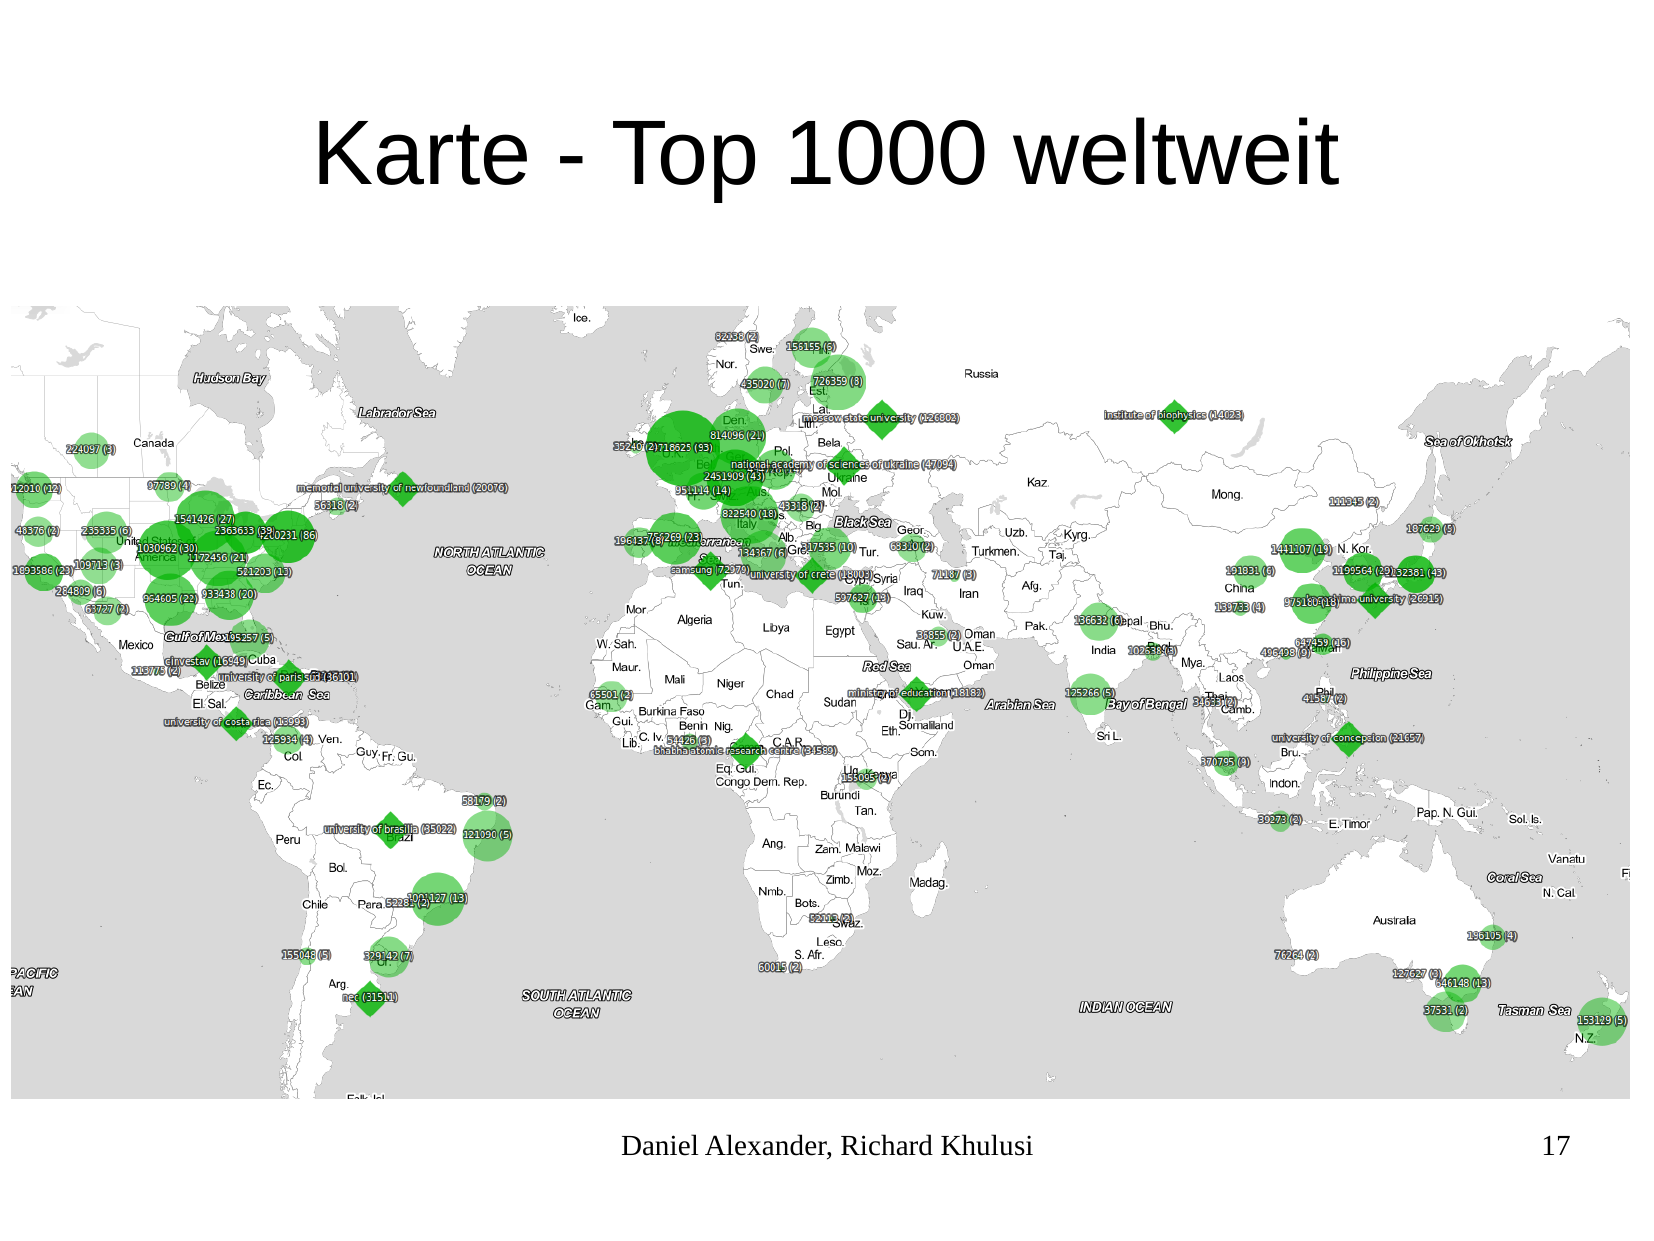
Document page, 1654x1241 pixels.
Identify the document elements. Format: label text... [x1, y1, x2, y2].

picture [11, 306, 1630, 1099]
title Karte - Top 1000 weltweit [82, 49, 1571, 257]
